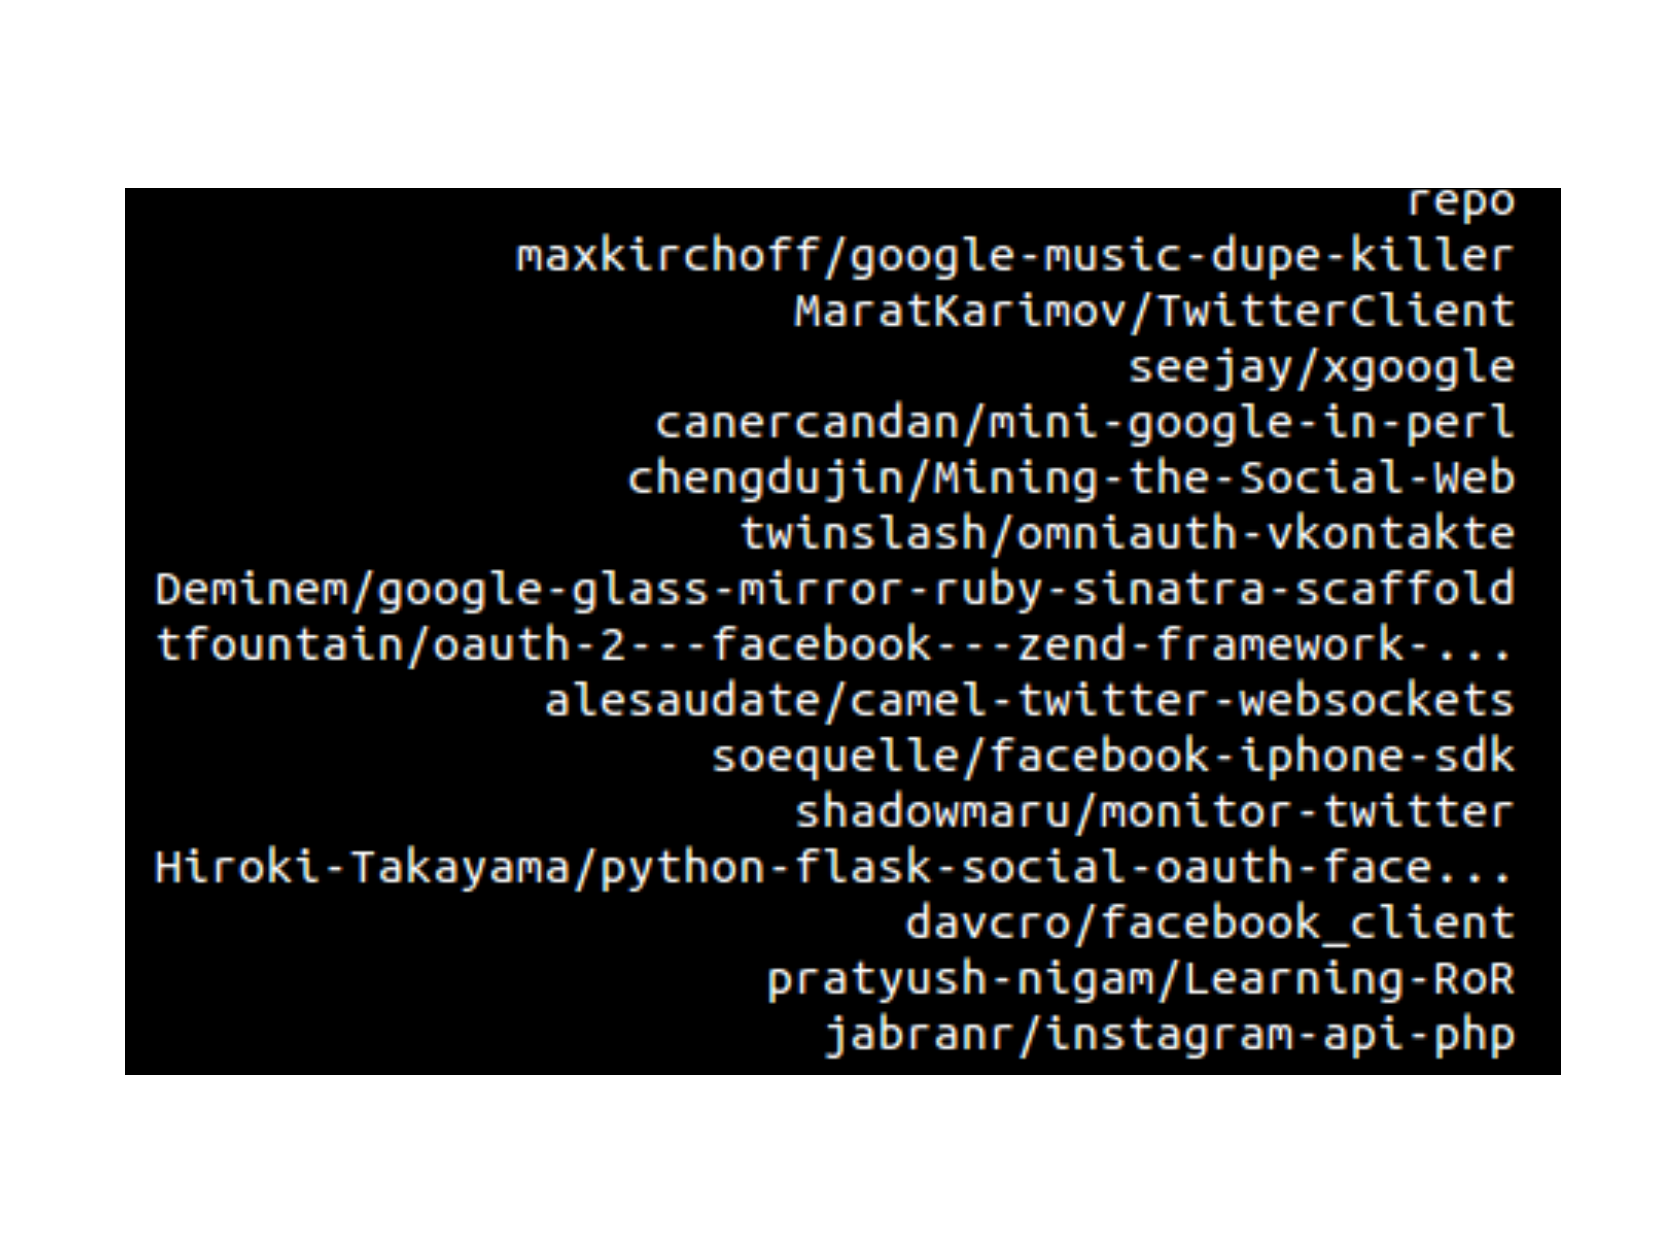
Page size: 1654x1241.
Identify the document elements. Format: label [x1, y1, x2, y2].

picture [125, 188, 1561, 1075]
